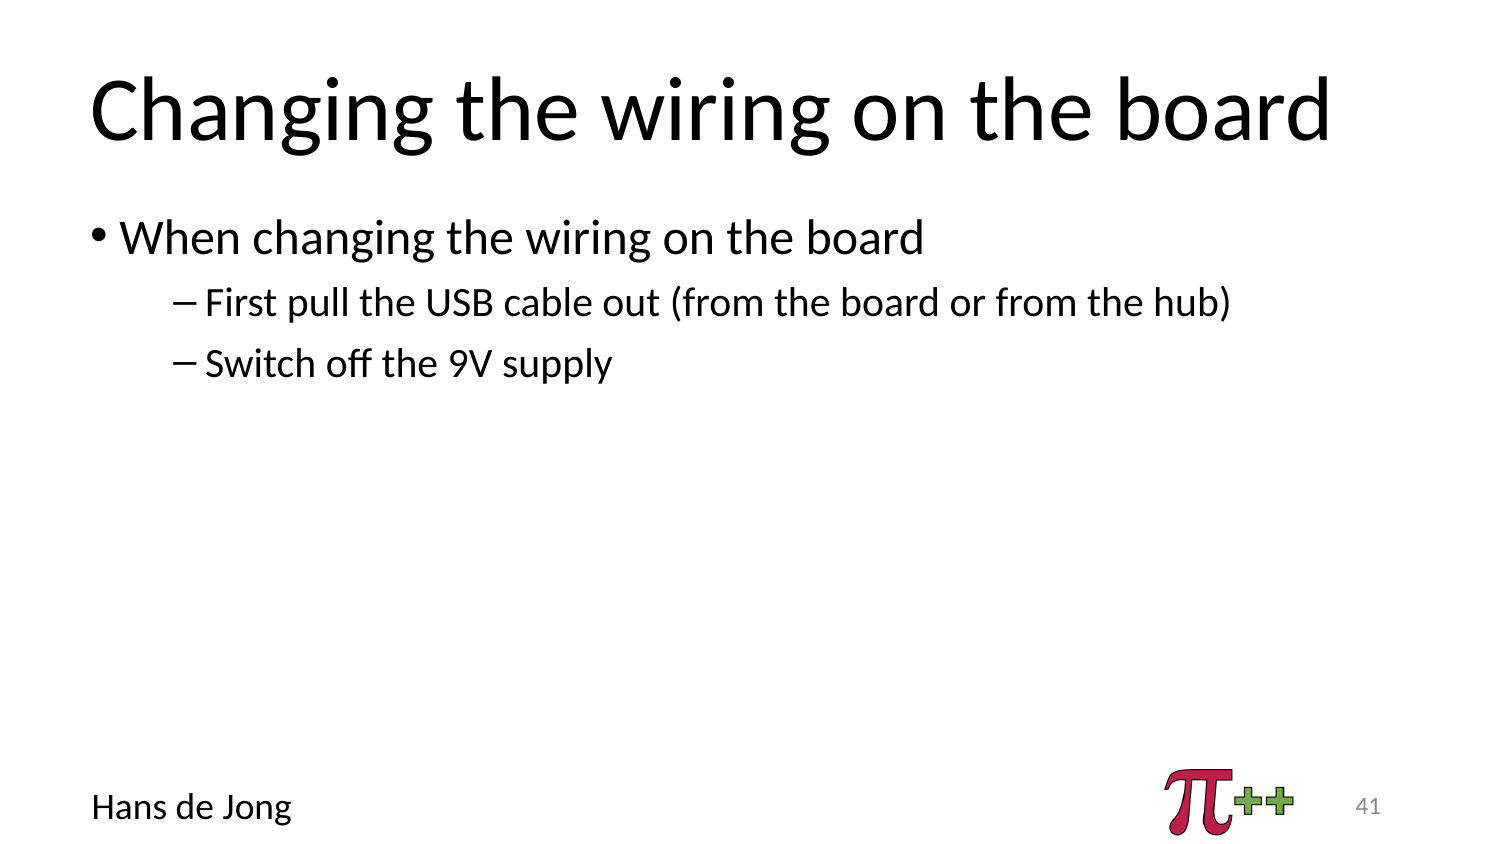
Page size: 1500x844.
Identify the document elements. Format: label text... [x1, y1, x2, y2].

text_box 41 [1340, 782, 1426, 827]
title Changing the wiring on the board [75, 33, 1426, 175]
list When changing the wiring on the board First pull the USB cable out (from the board or from the hub) Switch off the 9V supply [75, 196, 1426, 754]
